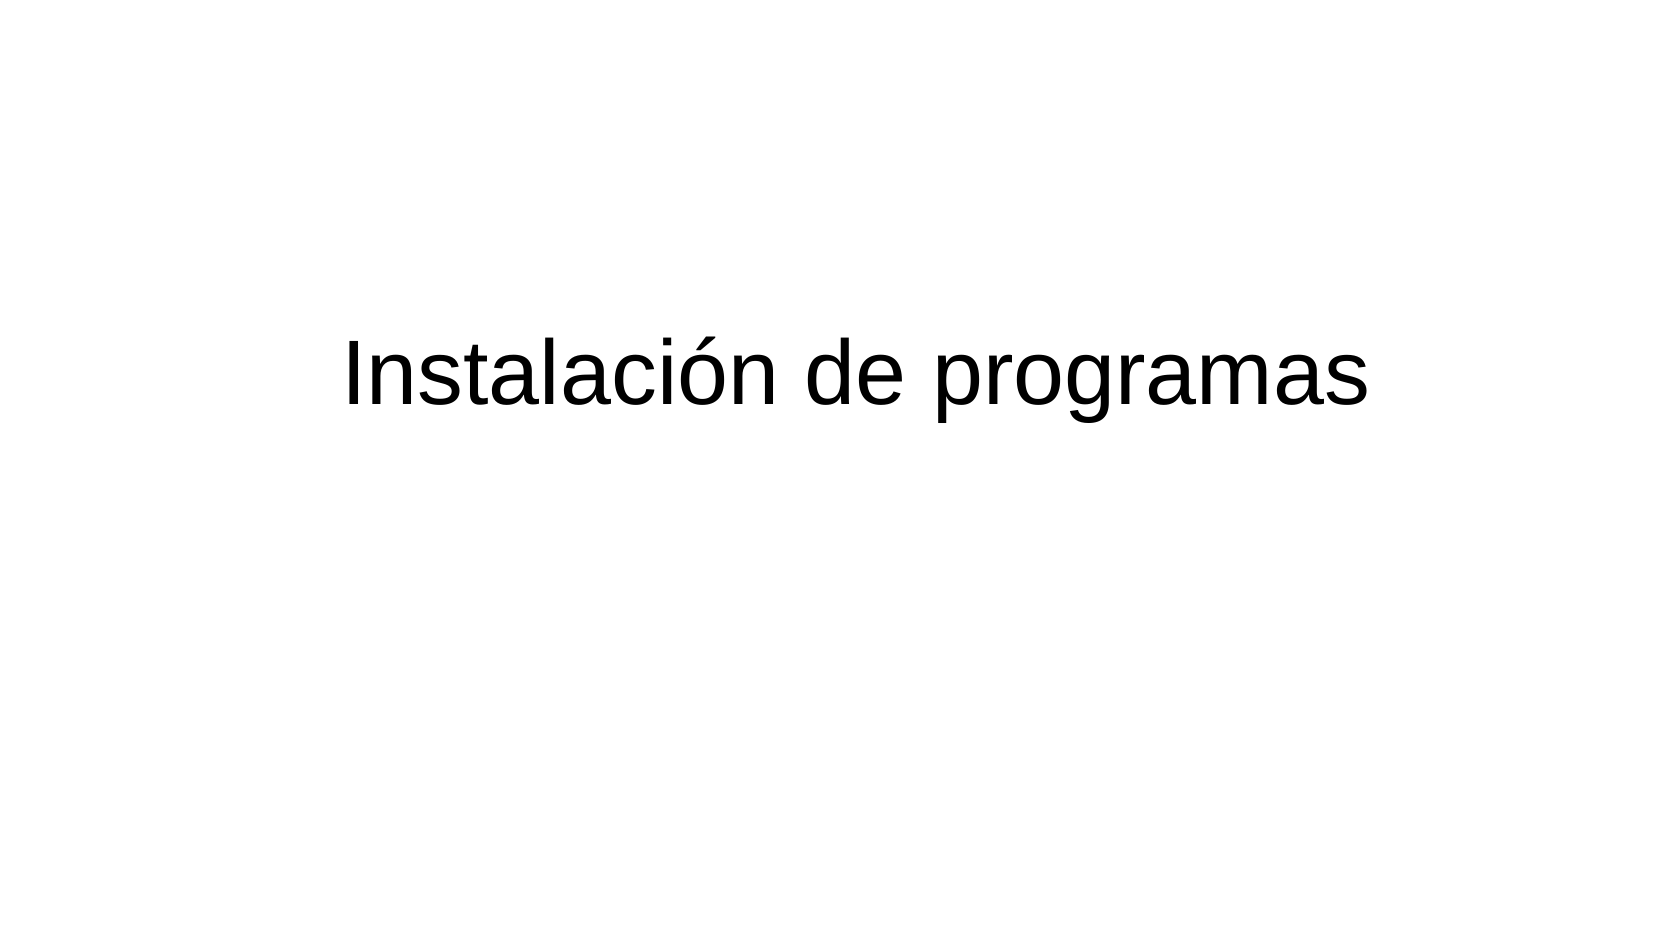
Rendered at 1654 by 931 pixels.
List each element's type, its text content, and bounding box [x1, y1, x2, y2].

title Instalación de programas [112, 294, 1601, 451]
